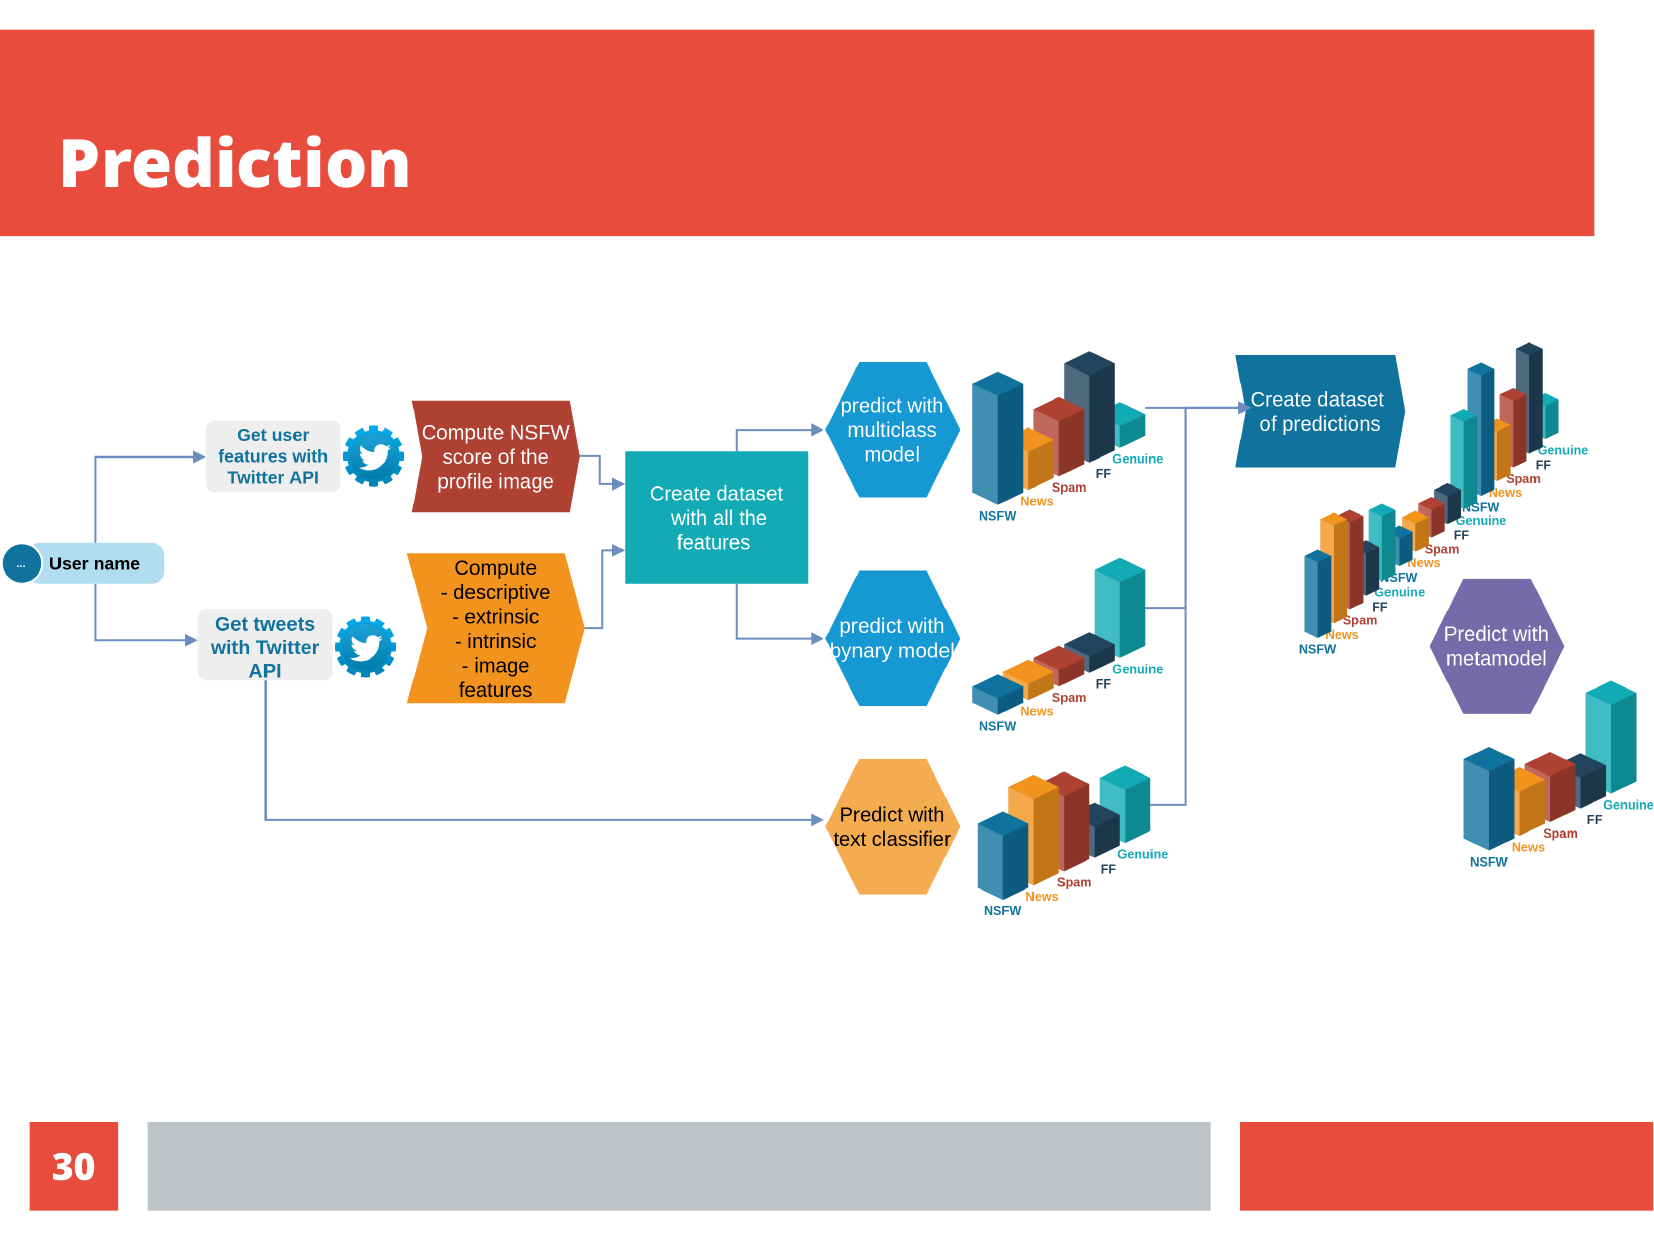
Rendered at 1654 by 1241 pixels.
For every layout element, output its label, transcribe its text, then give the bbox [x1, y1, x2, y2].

title Prediction [59, 59, 1595, 207]
picture [0, 342, 1654, 919]
